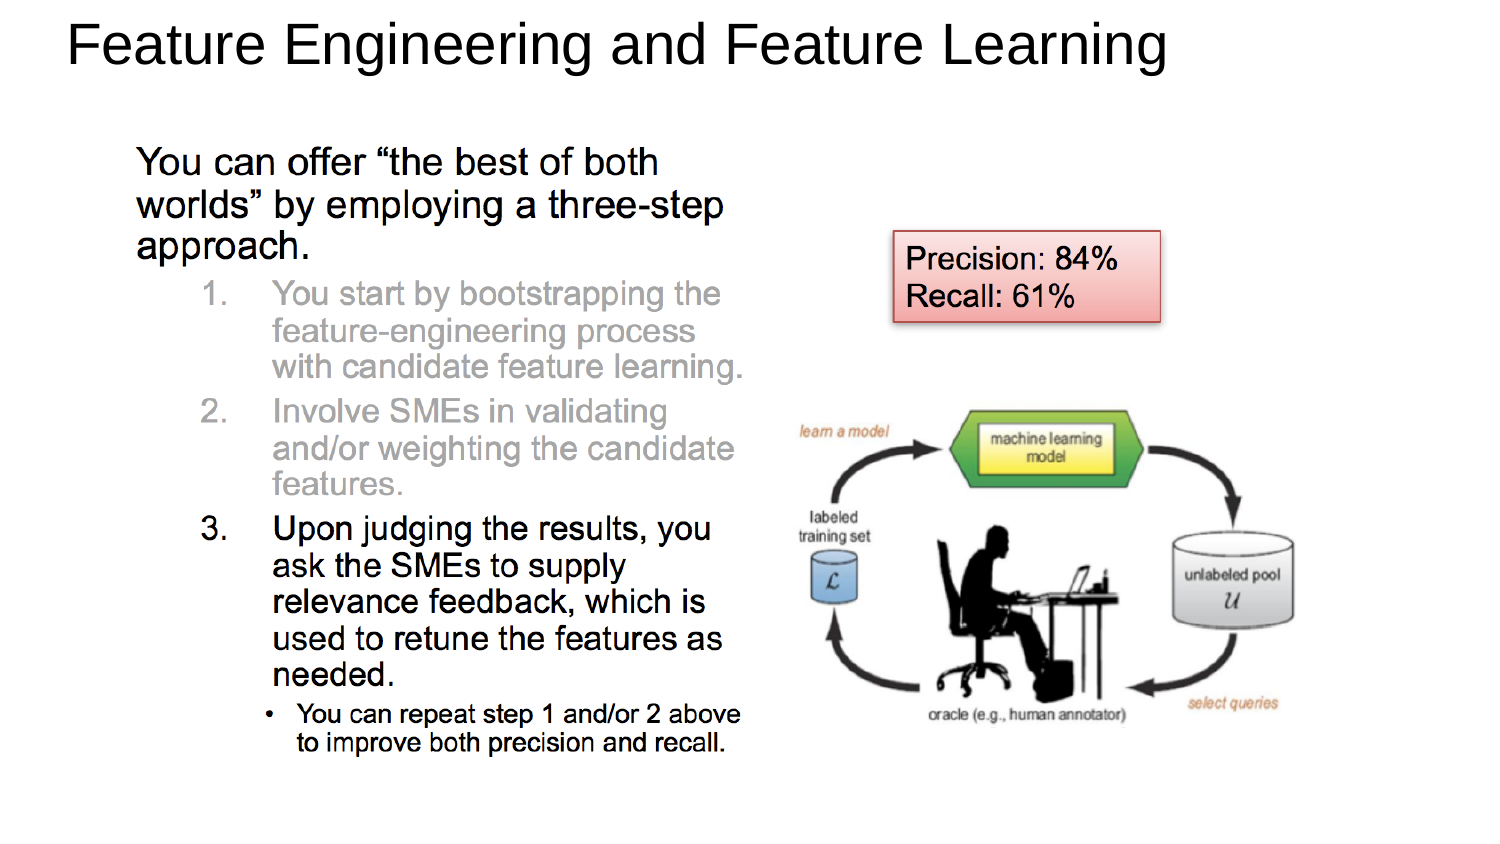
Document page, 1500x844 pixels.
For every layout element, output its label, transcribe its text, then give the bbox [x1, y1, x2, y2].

title Feature Engineering and Feature Learning [51, 0, 1449, 85]
picture [127, 125, 1329, 808]
